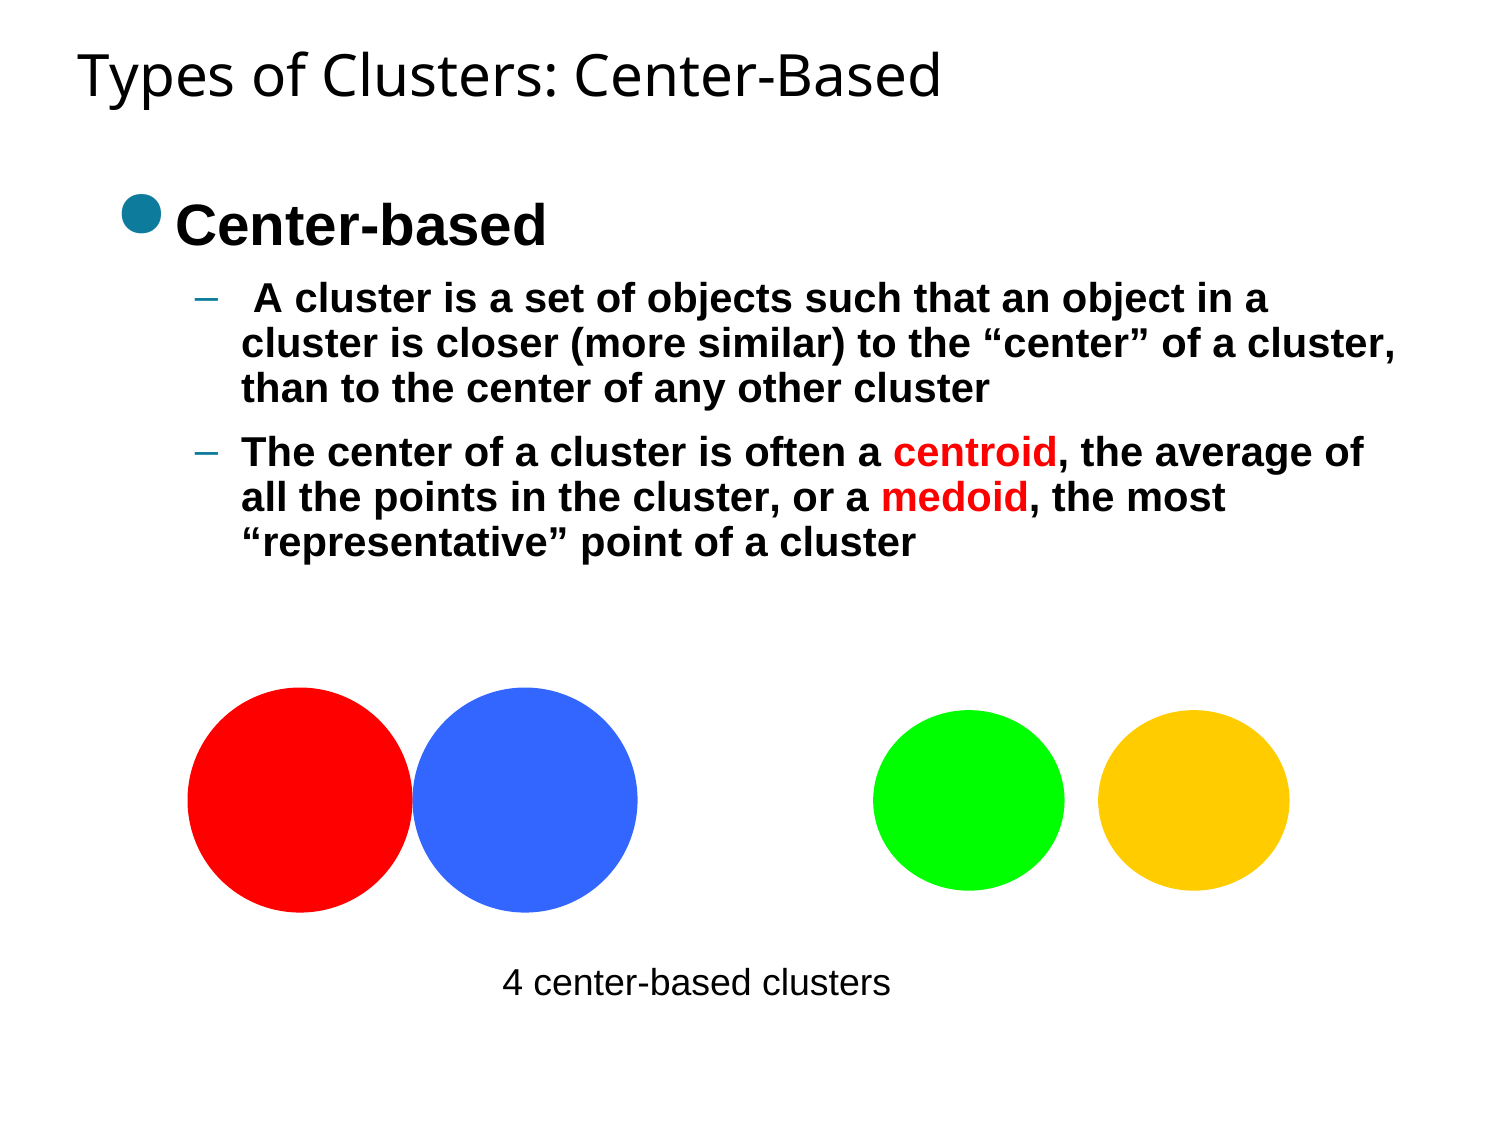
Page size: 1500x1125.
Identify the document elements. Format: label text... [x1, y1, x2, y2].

text_box Center-based A cluster is a set of objects such that an object in a cluster is closer (more similar) to the “center” of a cluster, than to the center of any other cluster The center of a cluster is often a centroid, the average of all the points in the cluster, or a medoid, the most “representative” point of a cluster [104, 187, 1418, 1026]
text_box [873, 710, 1065, 891]
text_box 4 center-based clusters [487, 949, 1013, 1011]
text_box [187, 687, 638, 913]
text_box [1098, 710, 1290, 891]
text_box Types of Clusters: Center-Based [62, 24, 1421, 116]
